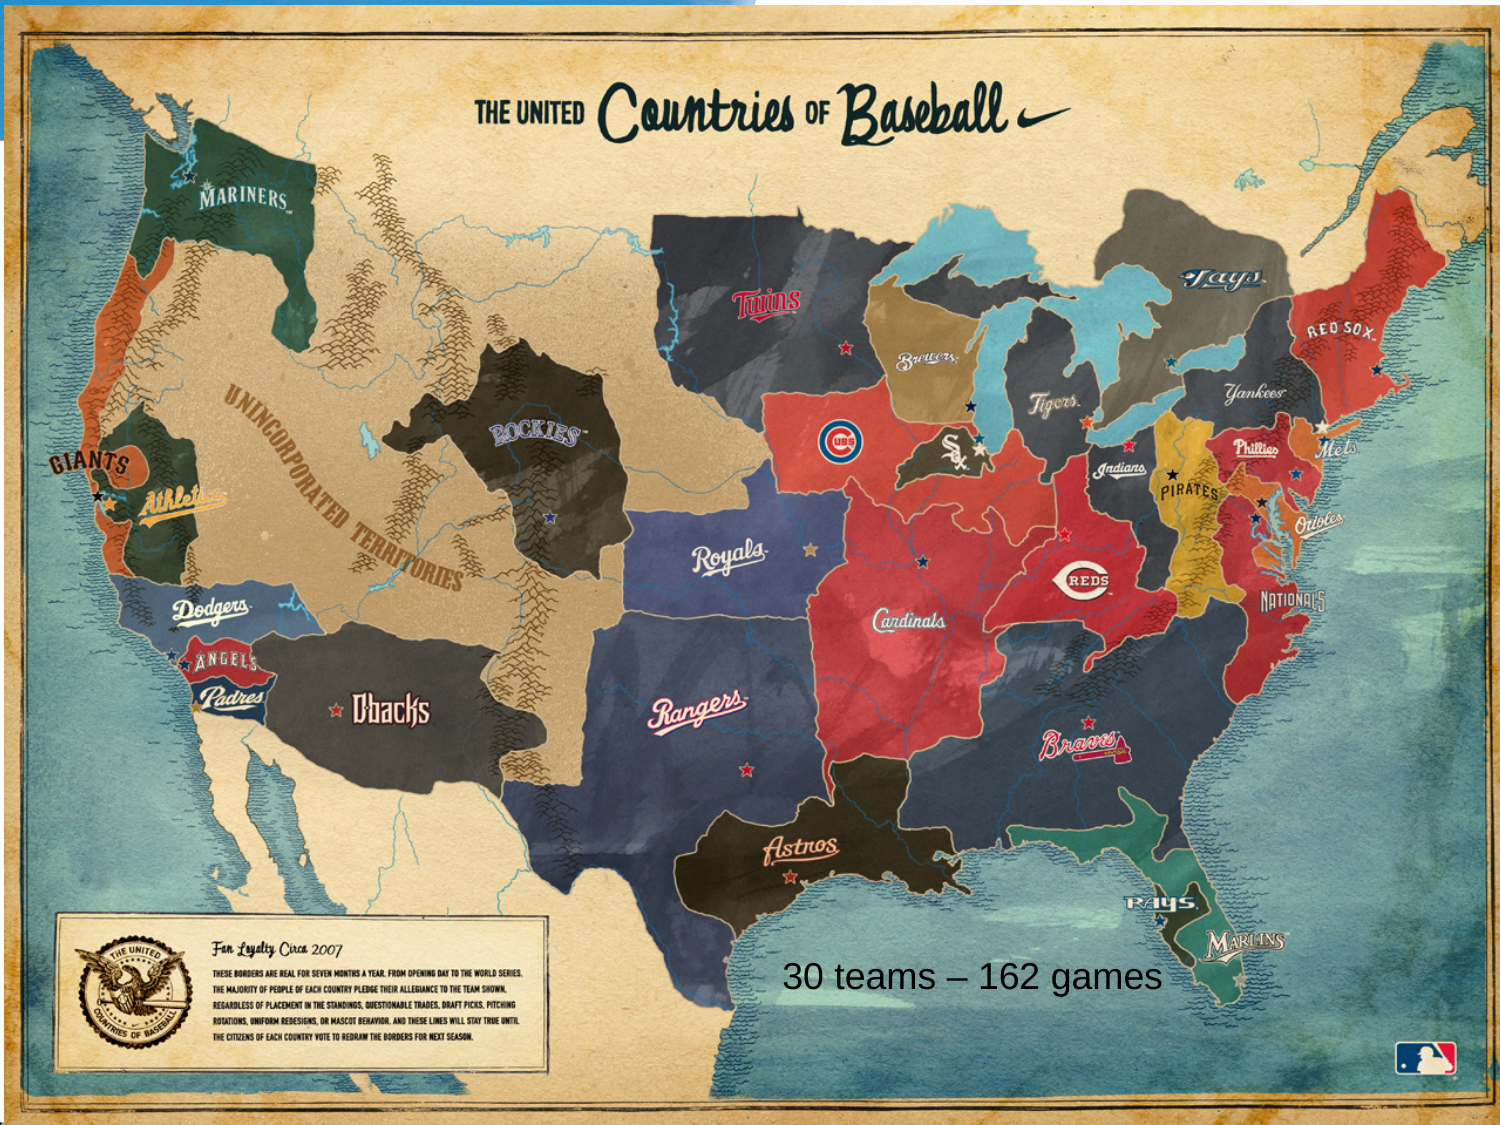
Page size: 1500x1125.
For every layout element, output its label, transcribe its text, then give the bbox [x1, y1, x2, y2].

picture [0, 0, 1500, 1125]
text_box 30 teams – 162 games [767, 944, 1179, 1005]
